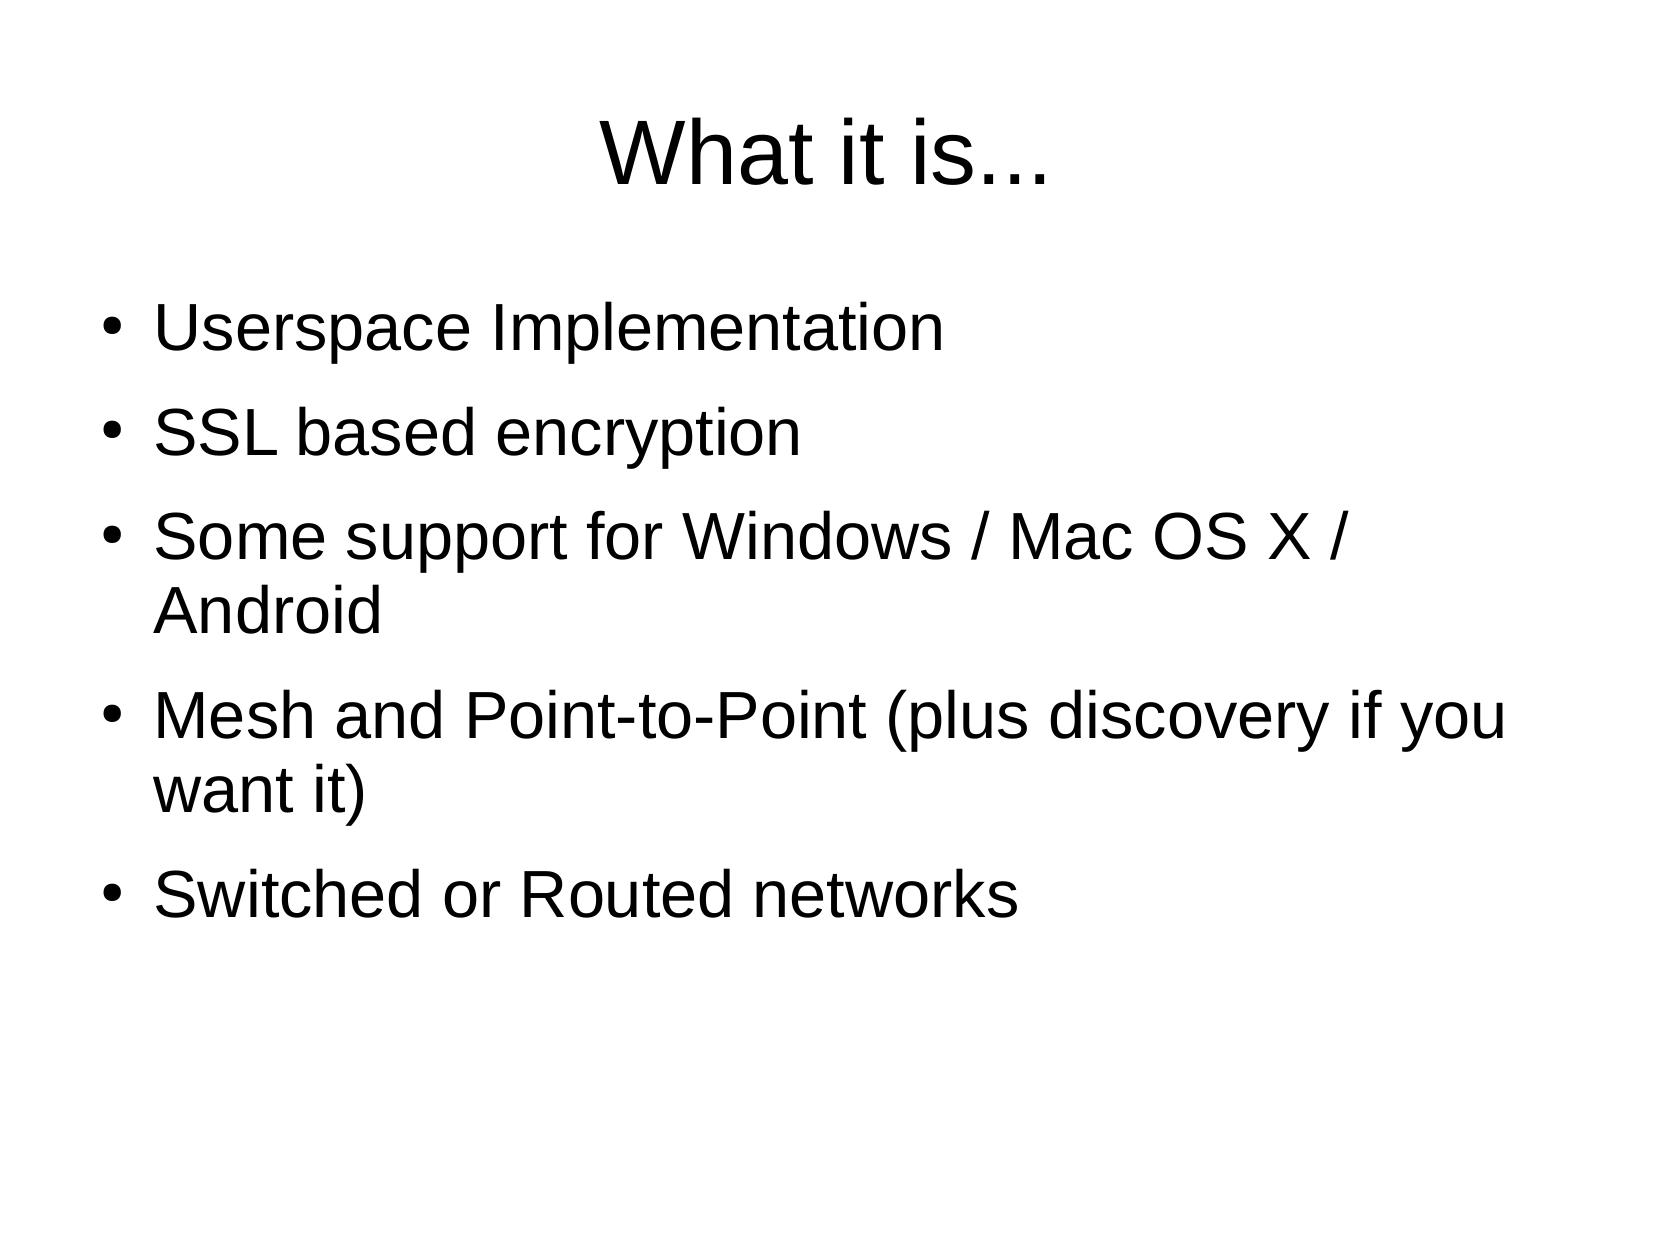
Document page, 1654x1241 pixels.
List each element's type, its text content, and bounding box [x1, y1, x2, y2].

title What it is... [82, 49, 1571, 257]
list Userspace Implementation SSL based encryption Some support for Windows / Mac OS X / Android Mesh and Point-to-Point (plus discovery if you want it) Switched or Routed networks [82, 290, 1571, 1010]
